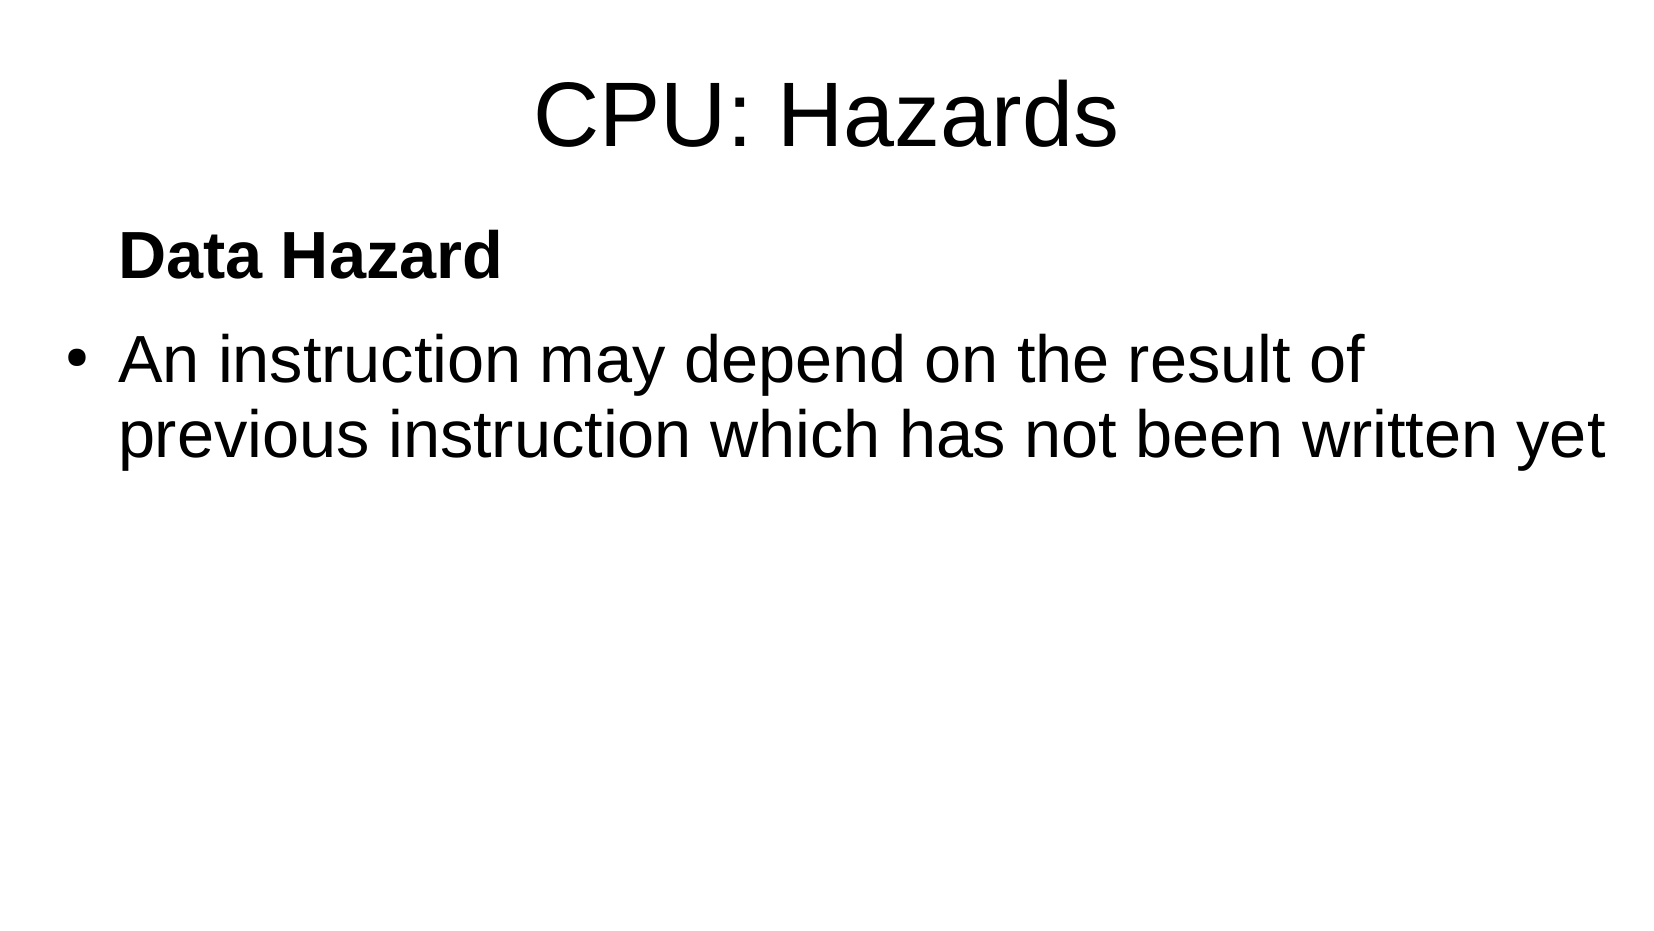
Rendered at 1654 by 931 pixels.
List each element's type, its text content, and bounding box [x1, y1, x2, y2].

title CPU: Hazards [82, 37, 1571, 193]
list Data Hazard An instruction may depend on the result of previous instruction which has not been written yet [47, 217, 1613, 758]
